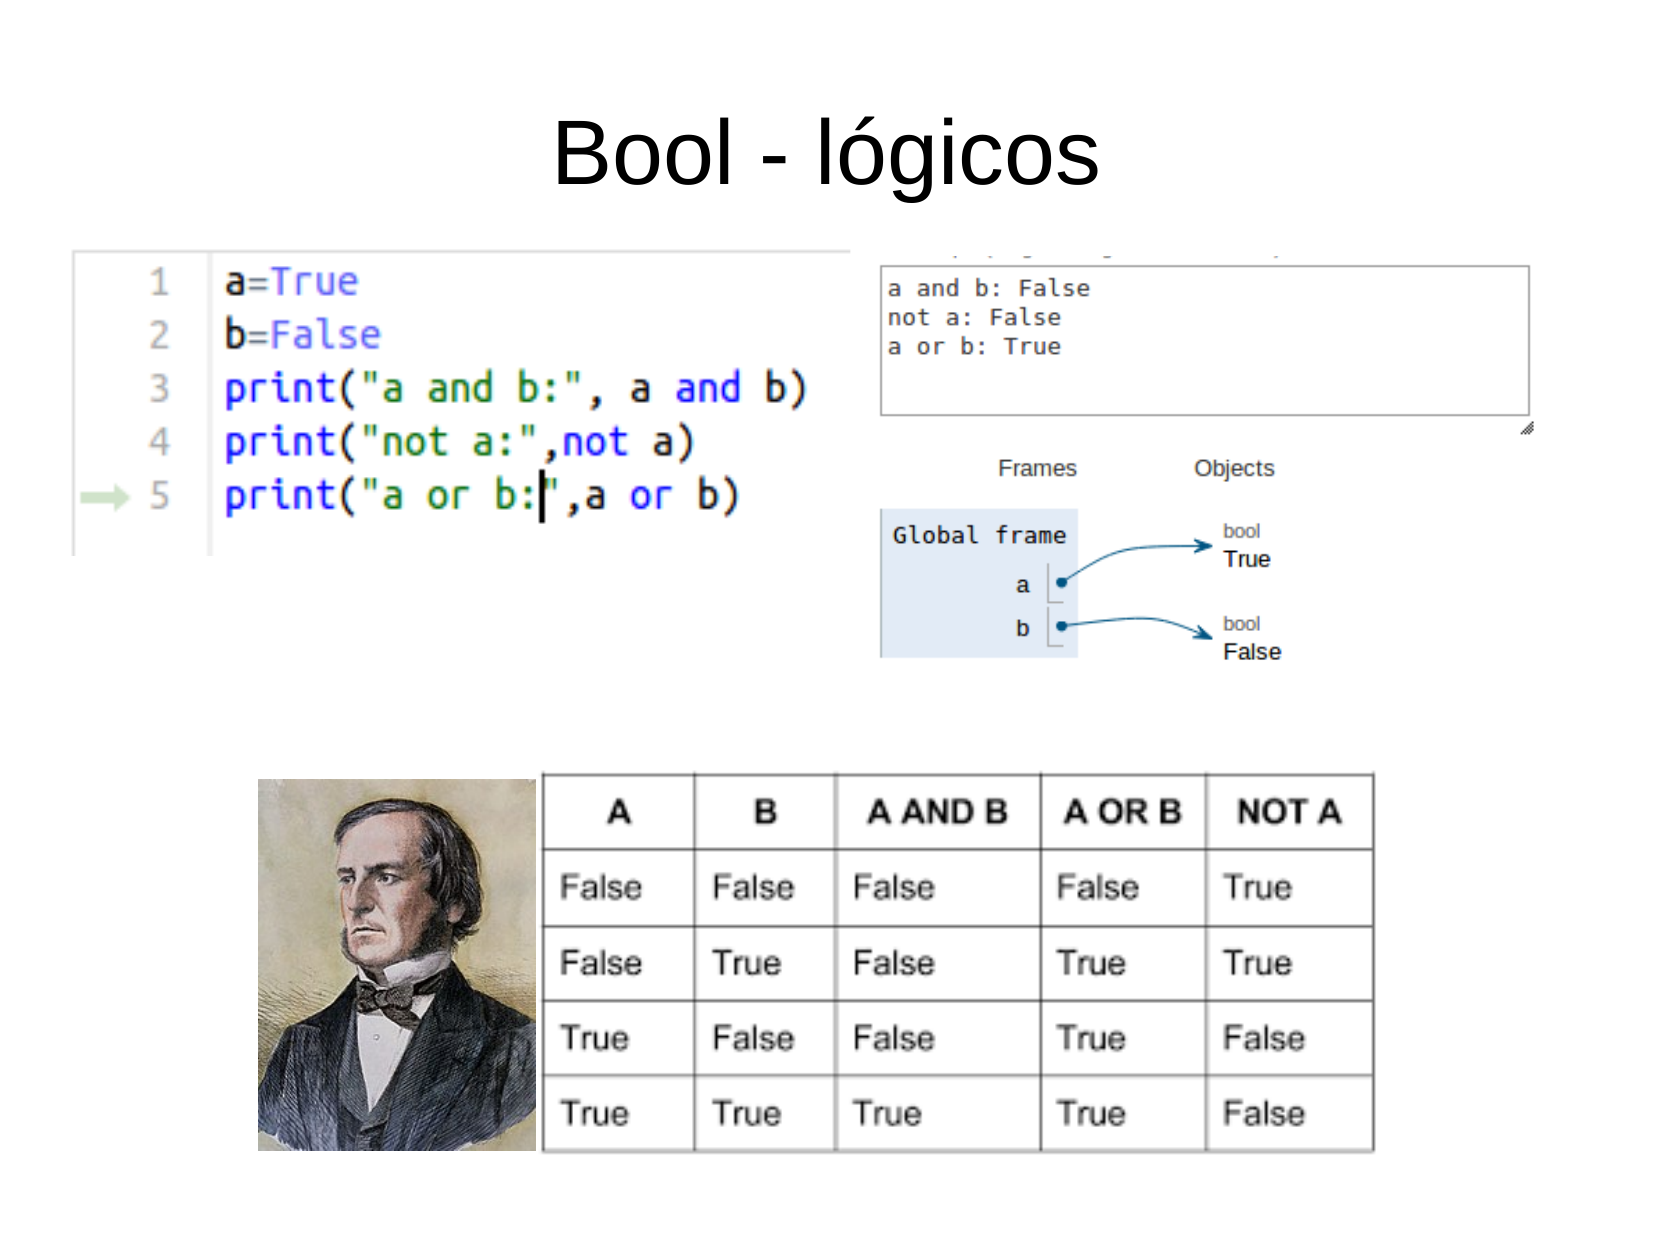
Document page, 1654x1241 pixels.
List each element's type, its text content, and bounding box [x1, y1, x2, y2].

picture [854, 256, 1583, 700]
picture [258, 747, 1395, 1182]
title Bool - lógicos [82, 49, 1571, 257]
picture [42, 236, 851, 556]
